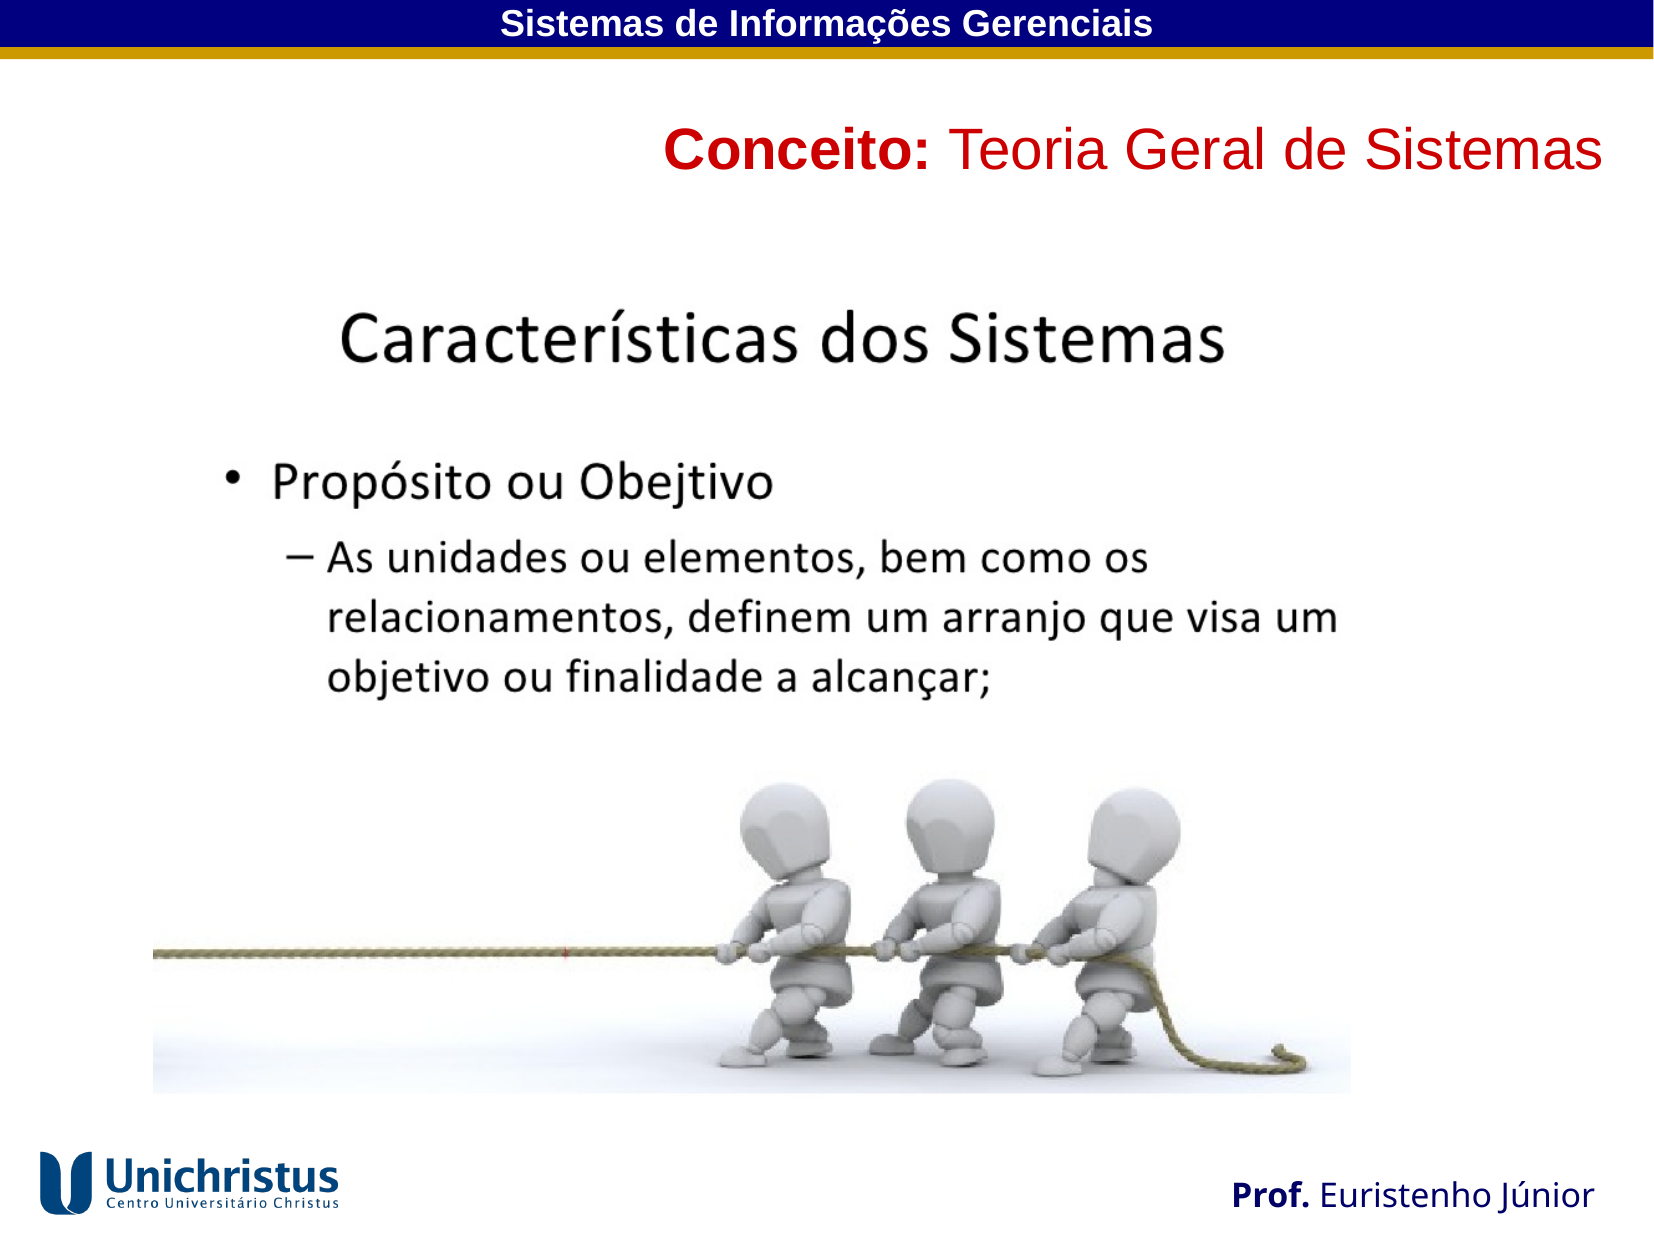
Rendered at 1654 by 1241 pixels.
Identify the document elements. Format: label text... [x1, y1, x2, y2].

text_box [0, 47, 1654, 60]
text_box Conceito: Teoria Geral de Sistemas [649, 109, 1654, 189]
text_box Prof. Euristenho Júnior [1216, 1163, 1654, 1224]
picture [153, 295, 1351, 1106]
text_box Sistemas de Informações Gerenciais [0, 0, 1654, 47]
picture [35, 1148, 343, 1217]
